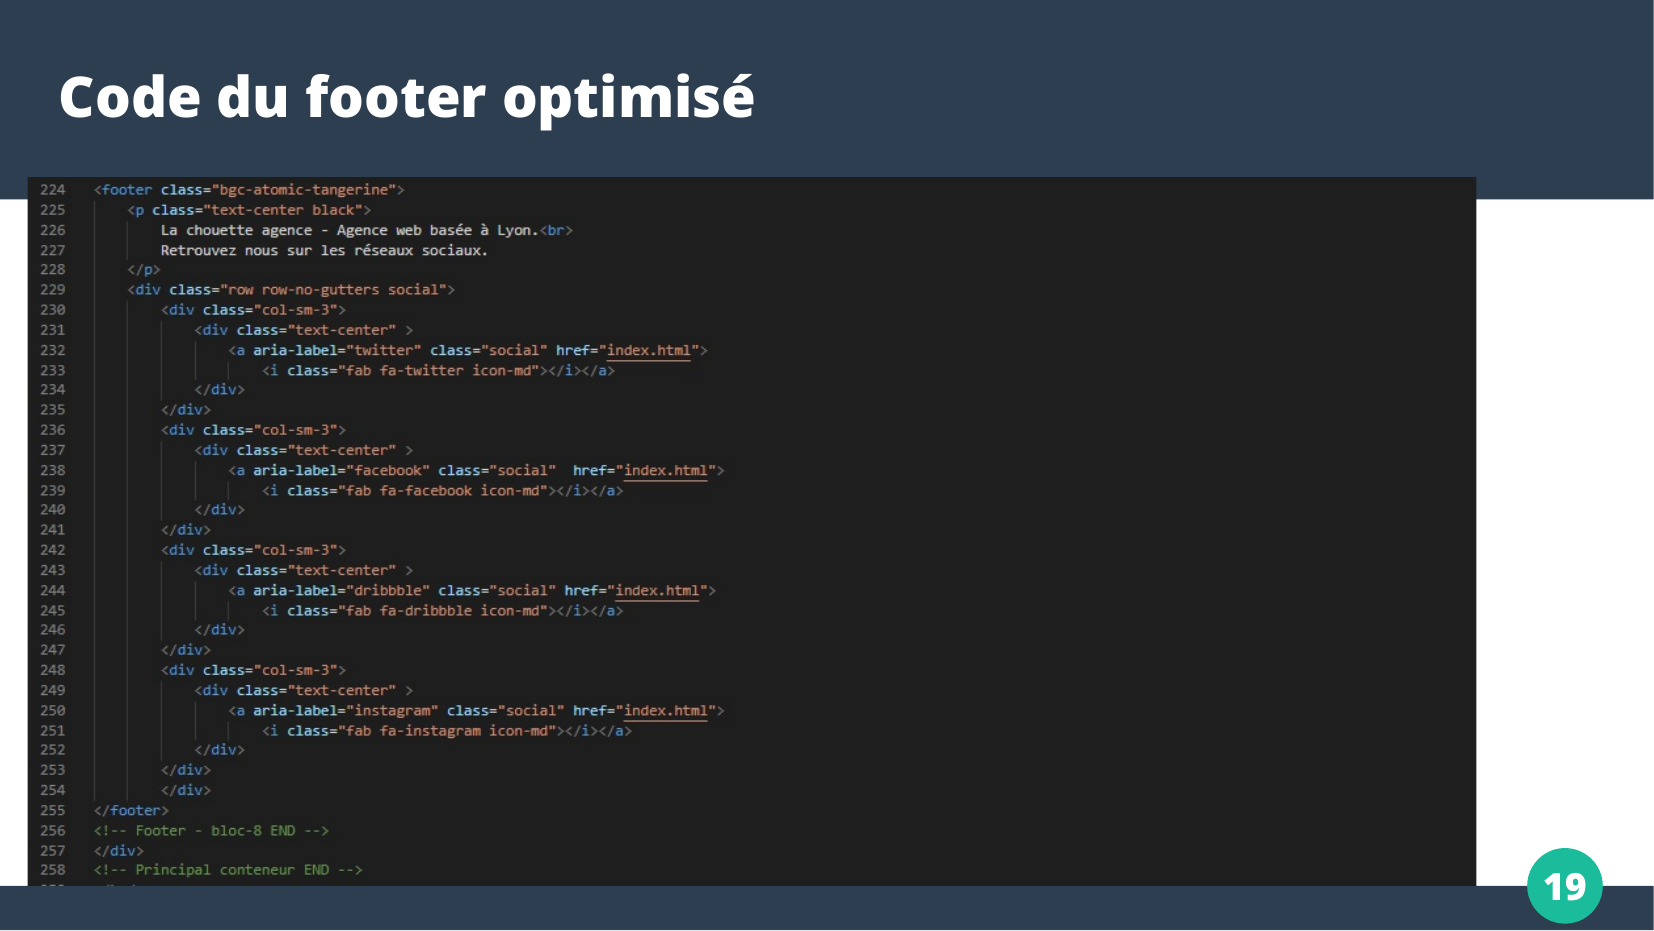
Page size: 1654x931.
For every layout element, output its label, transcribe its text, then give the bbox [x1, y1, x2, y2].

picture [27, 177, 1477, 886]
title Code du footer optimisé [59, 37, 1595, 155]
